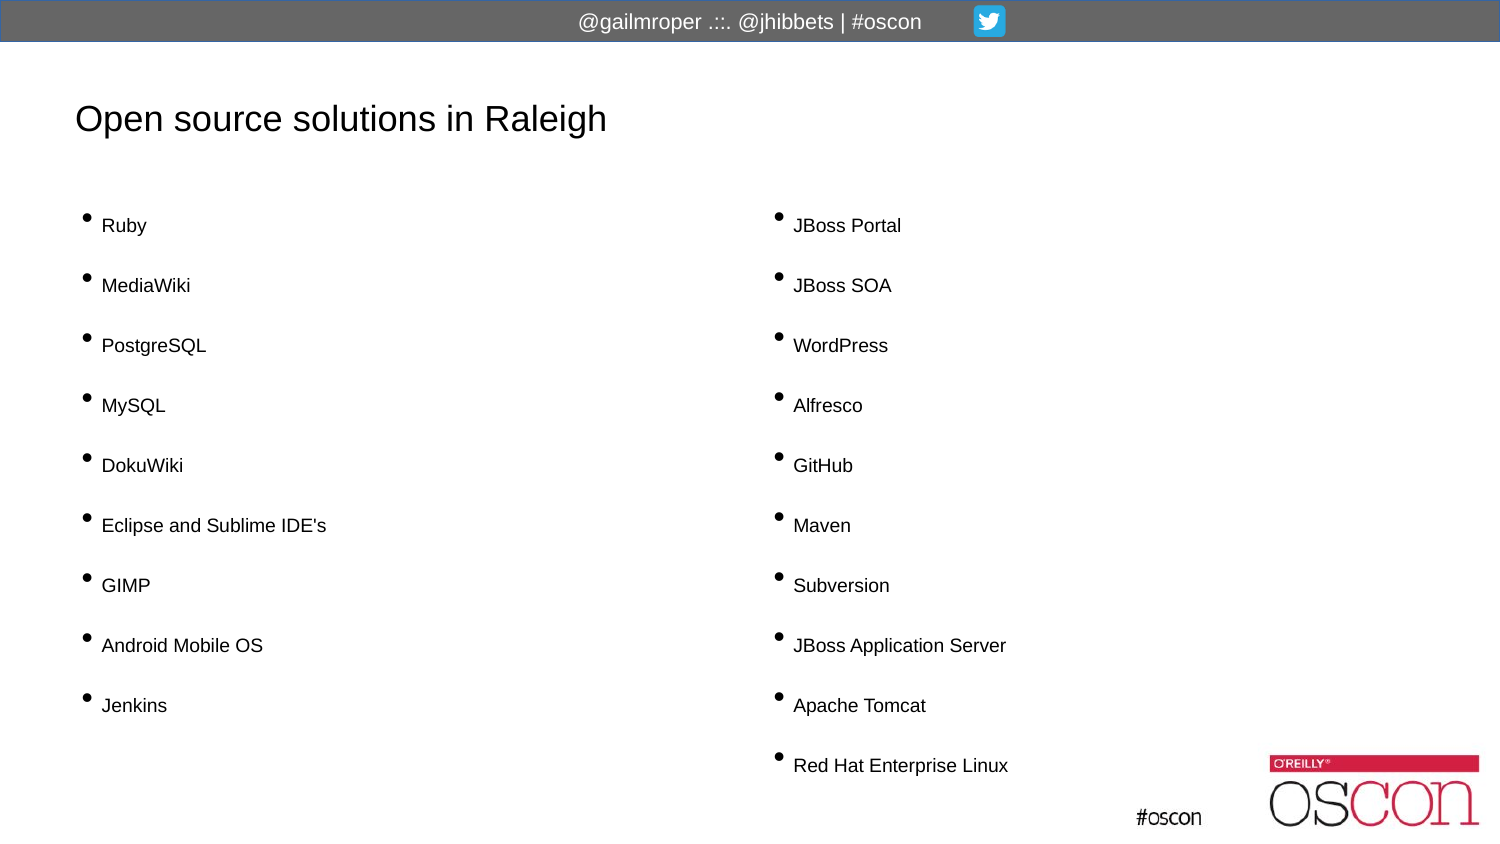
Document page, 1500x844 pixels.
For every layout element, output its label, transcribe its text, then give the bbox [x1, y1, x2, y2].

picture [0, 42, 1500, 844]
title Open source solutions in Raleigh [75, 33, 1425, 175]
picture [1, 1, 1499, 41]
list JBoss Portal JBoss SOA WordPress Alfresco GitHub Maven Subversion JBoss Application Server Apache Tomcat Red Hat Enterprise Linux [766, 197, 1426, 687]
list Ruby MediaWiki PostgreSQL MySQL DokuWiki Eclipse and Sublime IDE's GIMP Android Mobile OS Jenkins [75, 197, 734, 687]
